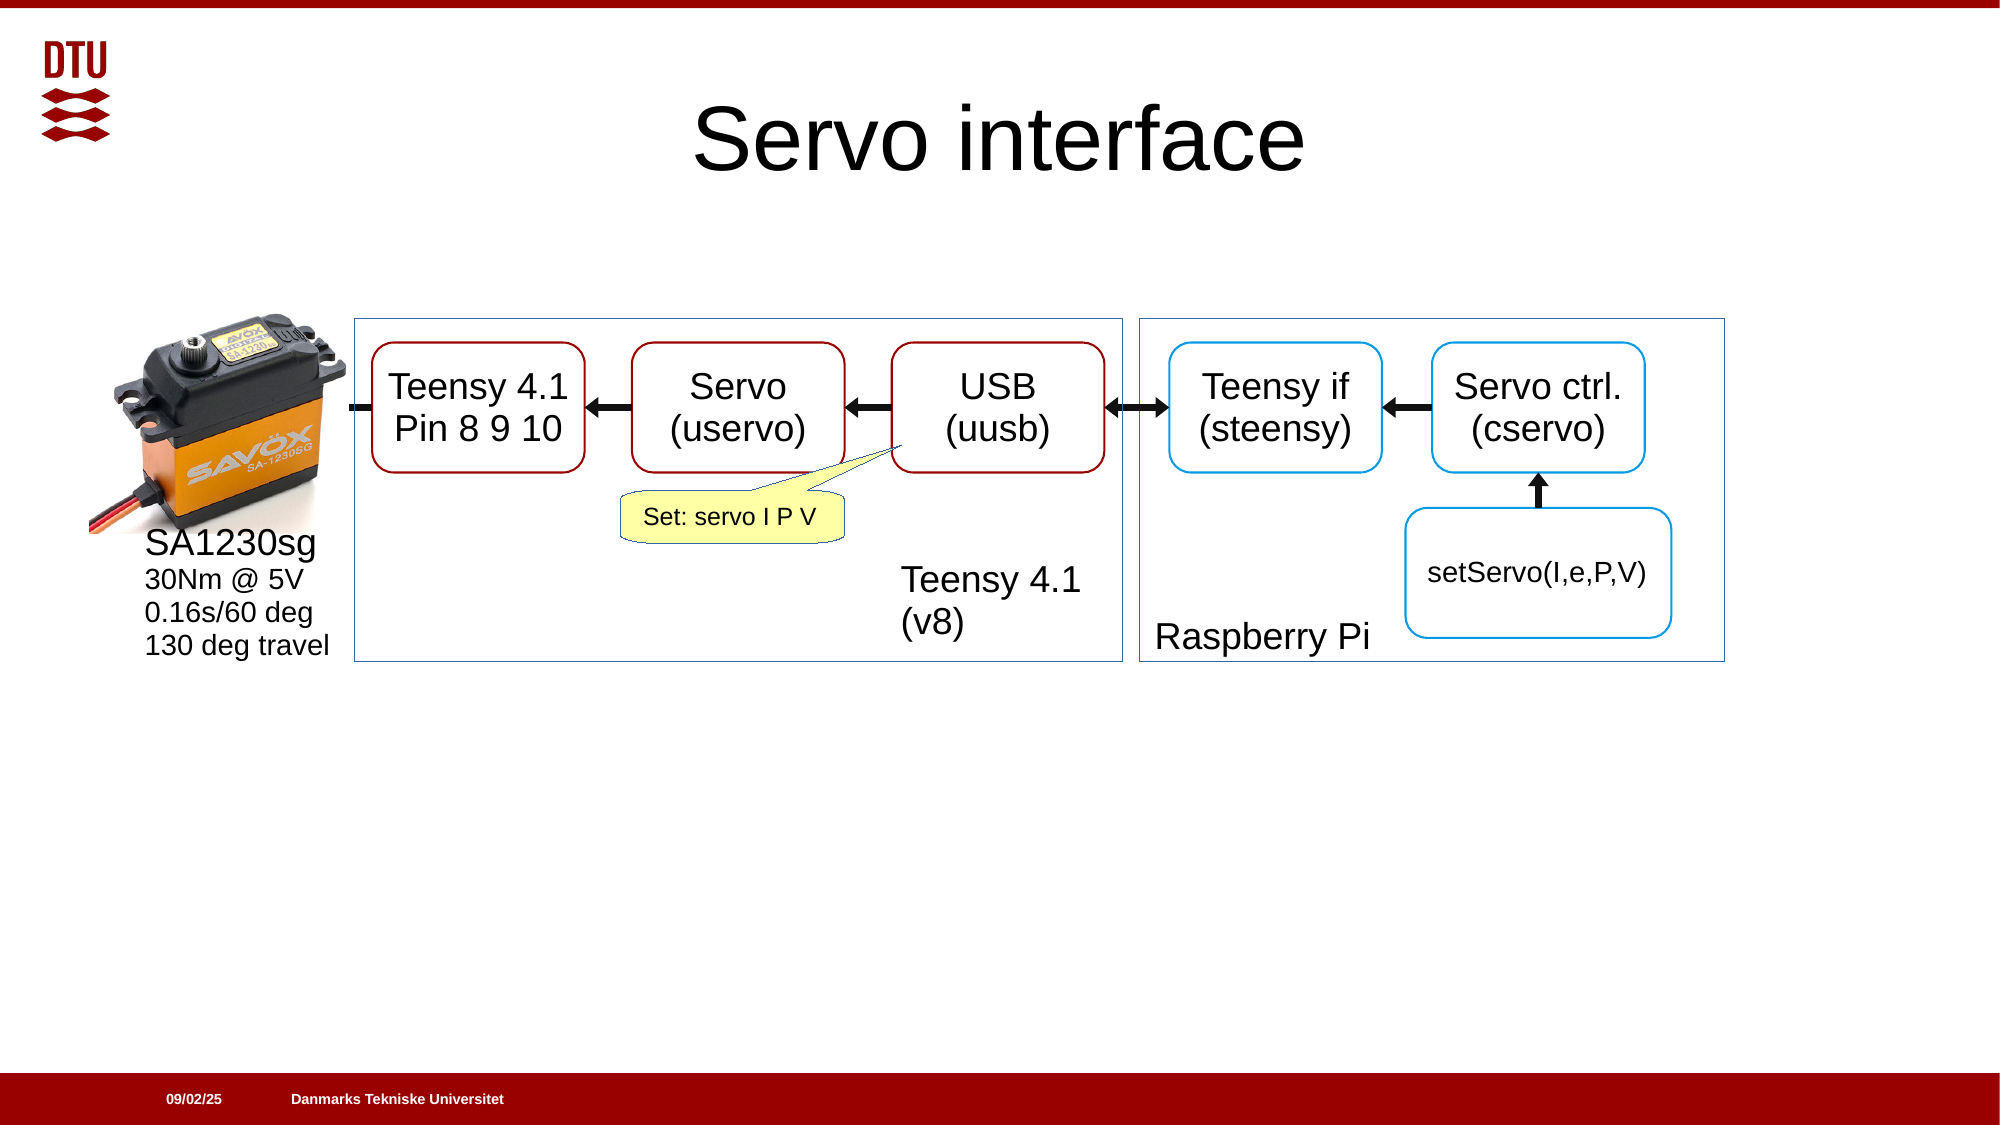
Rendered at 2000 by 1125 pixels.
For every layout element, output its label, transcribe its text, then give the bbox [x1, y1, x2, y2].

picture [89, 307, 349, 534]
text_box SA1230sg 30Nm @ 5V 0.16s/60 deg 130 deg travel [129, 513, 346, 669]
title Servo interface [99, 44, 1900, 233]
text_box Teensy 4.1 Pin 8 9 10 [372, 342, 585, 473]
text_box setServo(I,e,P,V) [1405, 507, 1672, 638]
text_box Servo ctrl. (cservo) [1432, 342, 1645, 473]
text_box Set: servo I P V [620, 445, 902, 544]
text_box USB (uusb) [891, 342, 1105, 473]
text_box Teensy 4.1 (v8) [885, 550, 1108, 650]
text_box Raspberry Pi [1139, 608, 1386, 666]
text_box Servo (uservo) [631, 342, 845, 473]
text_box Teensy if (steensy) [1169, 342, 1382, 473]
